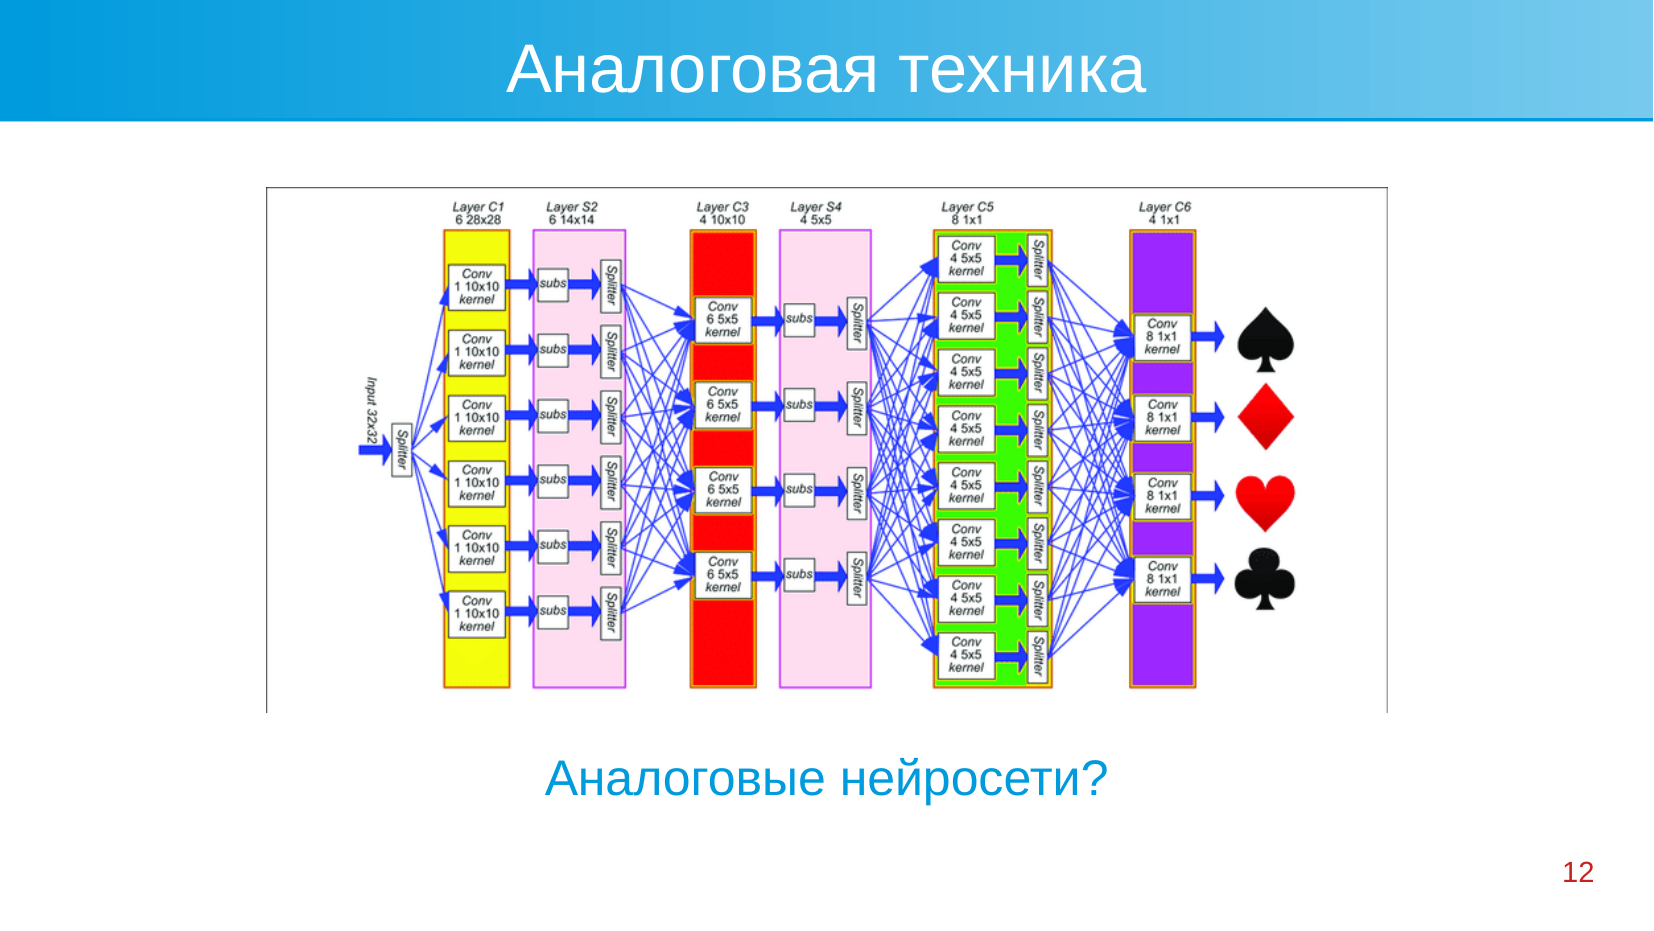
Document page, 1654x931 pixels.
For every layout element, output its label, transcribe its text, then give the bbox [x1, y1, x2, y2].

list Аналоговые нейросети? [59, 750, 1595, 826]
title Аналоговая техника [59, 29, 1595, 108]
picture [266, 187, 1388, 713]
